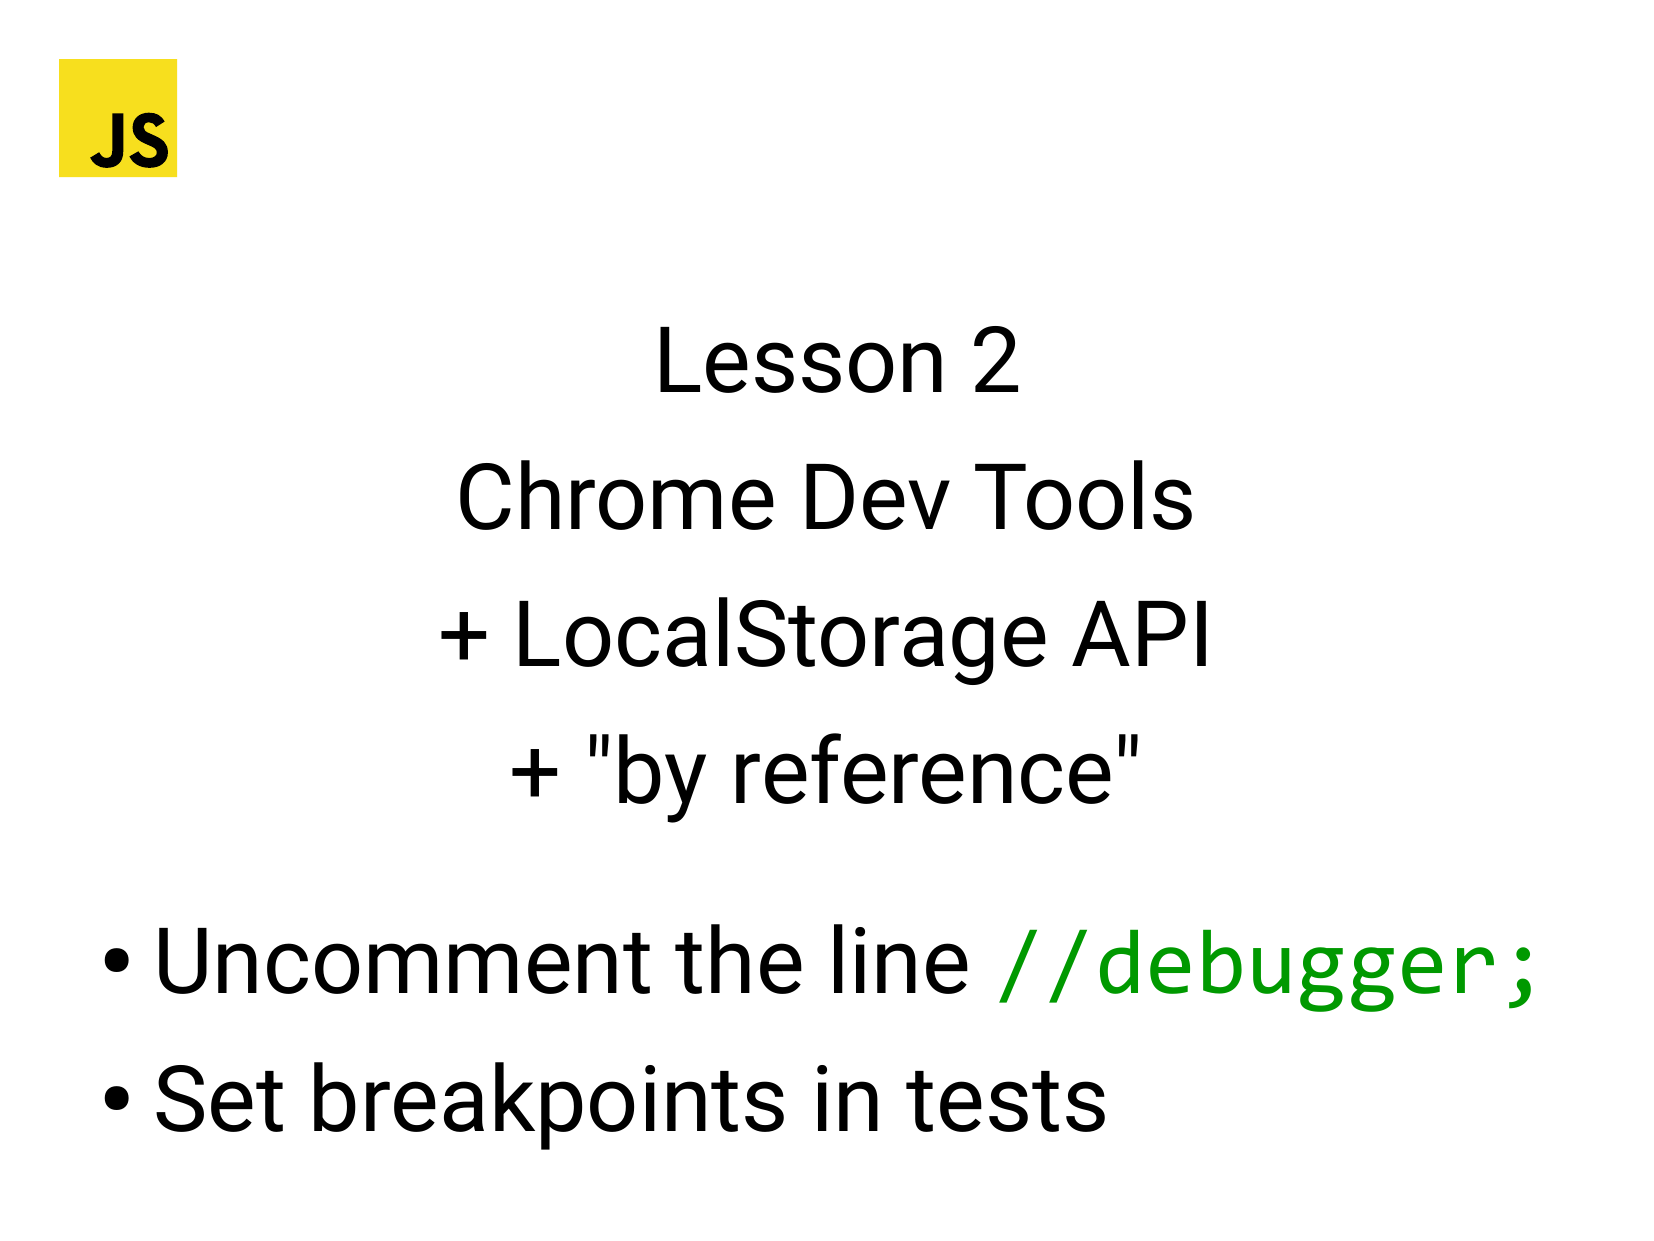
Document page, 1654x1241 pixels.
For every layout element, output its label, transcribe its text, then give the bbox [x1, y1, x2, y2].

list Lesson 2 Chrome Dev Tools + LocalStorage API + "by reference" Uncomment the line //debugger; Set breakpoints in tests [82, 307, 1571, 1241]
